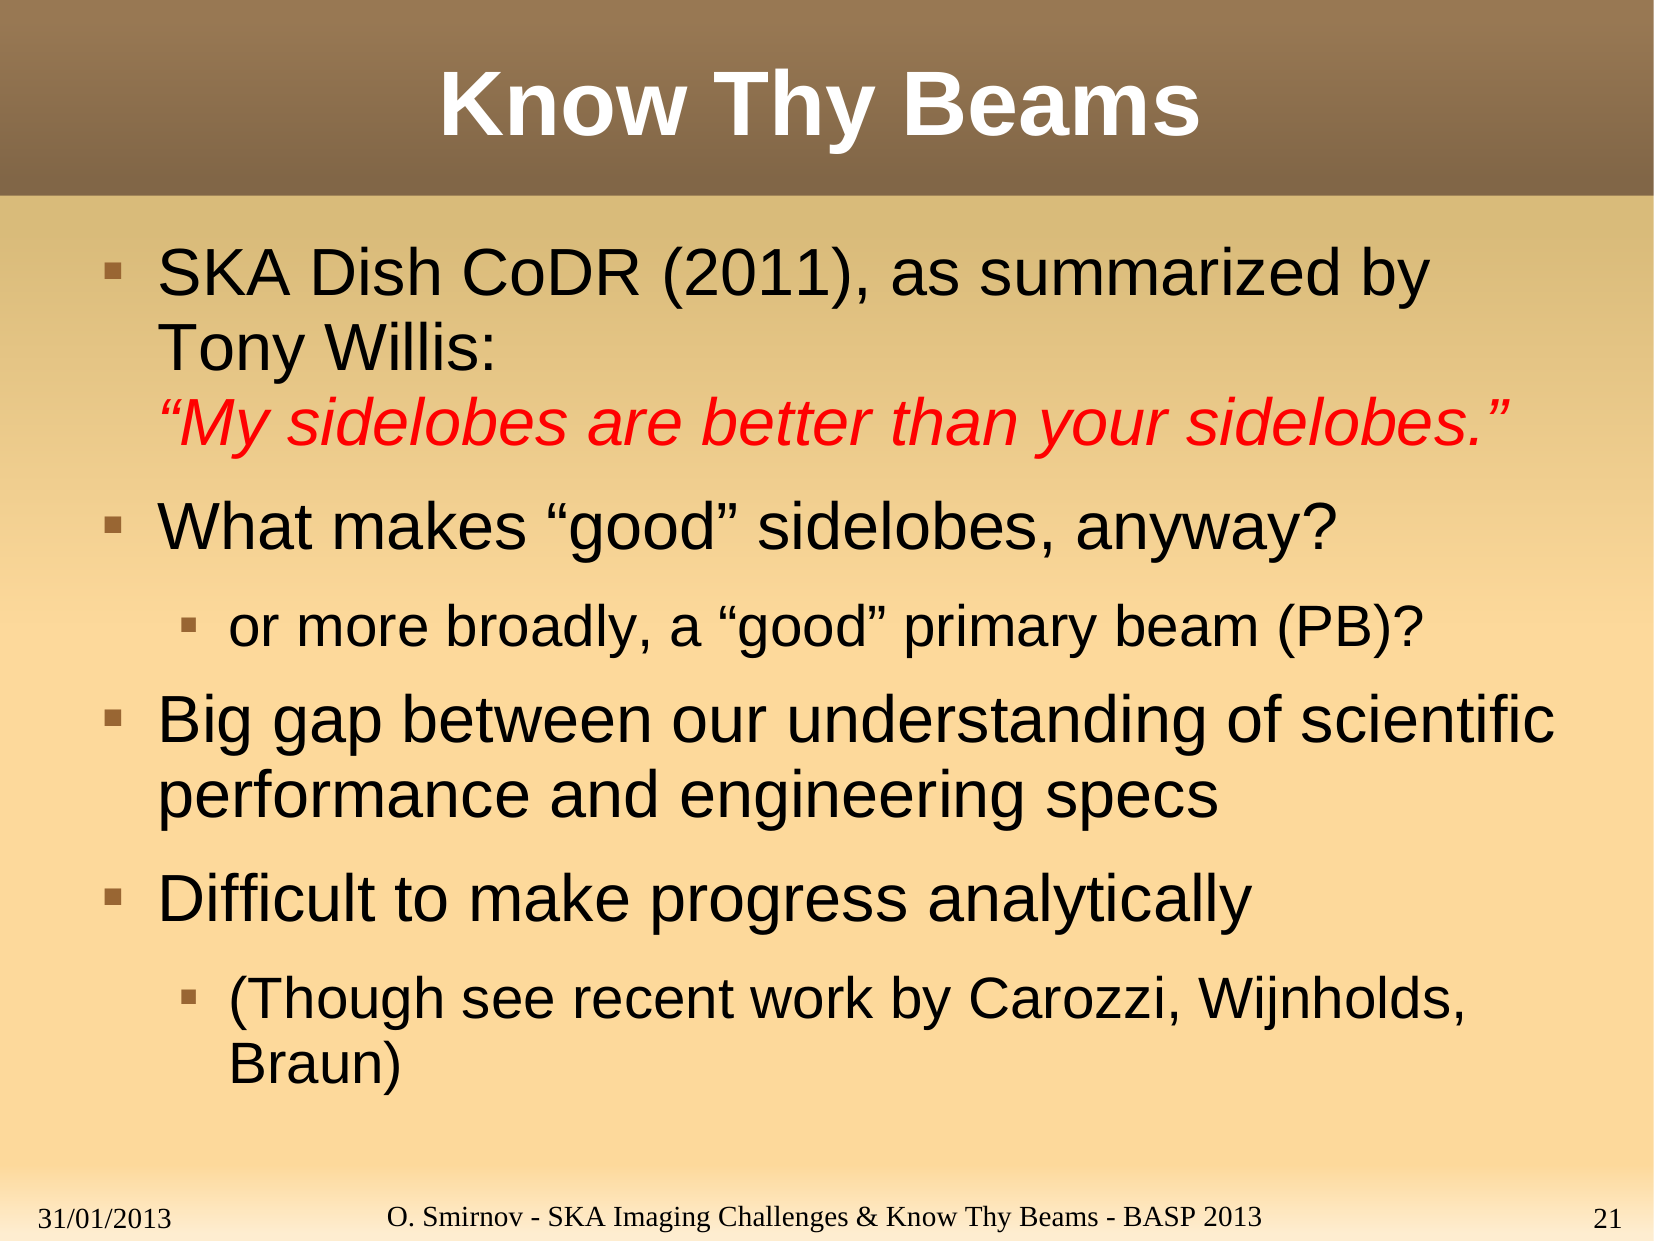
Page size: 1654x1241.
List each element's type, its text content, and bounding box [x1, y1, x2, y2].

picture [0, 0, 1654, 1241]
list SKA Dish CoDR (2011), as summarized by Tony Willis: “My sidelobes are better than your sidelobes.” What makes “good” sidelobes, anyway? or more broadly, a “good” primary beam (PB)? Big gap between our understanding of scientific performance and engineering specs Difficult to make progress analytically (Though see recent work by Carozzi, Wijnholds, Braun) [86, 235, 1576, 1096]
title Know Thy Beams [76, 0, 1565, 208]
